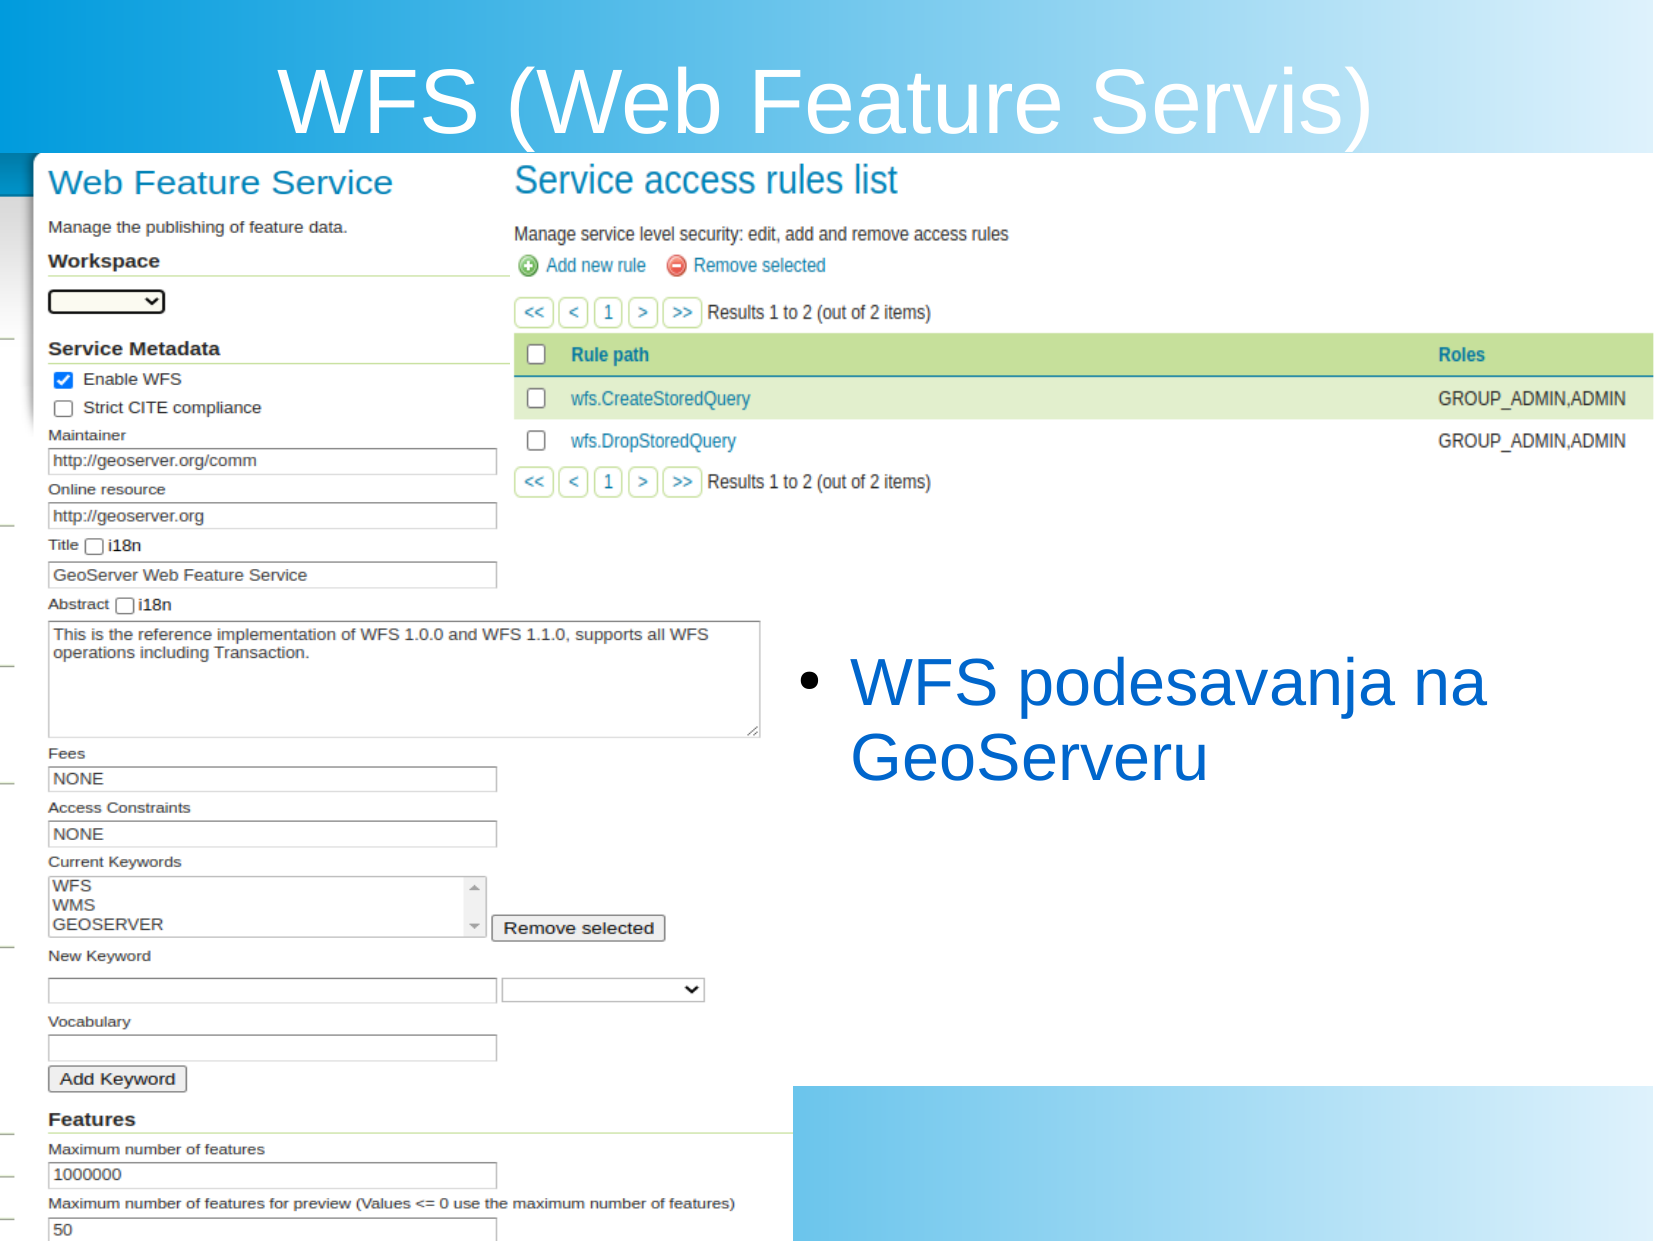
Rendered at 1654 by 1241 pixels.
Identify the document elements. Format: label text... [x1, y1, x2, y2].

picture [0, 153, 1654, 1241]
title WFS (Web Feature Servis) [82, 49, 1571, 153]
list WFS podesavanja na GeoServeru [793, 645, 1654, 1241]
